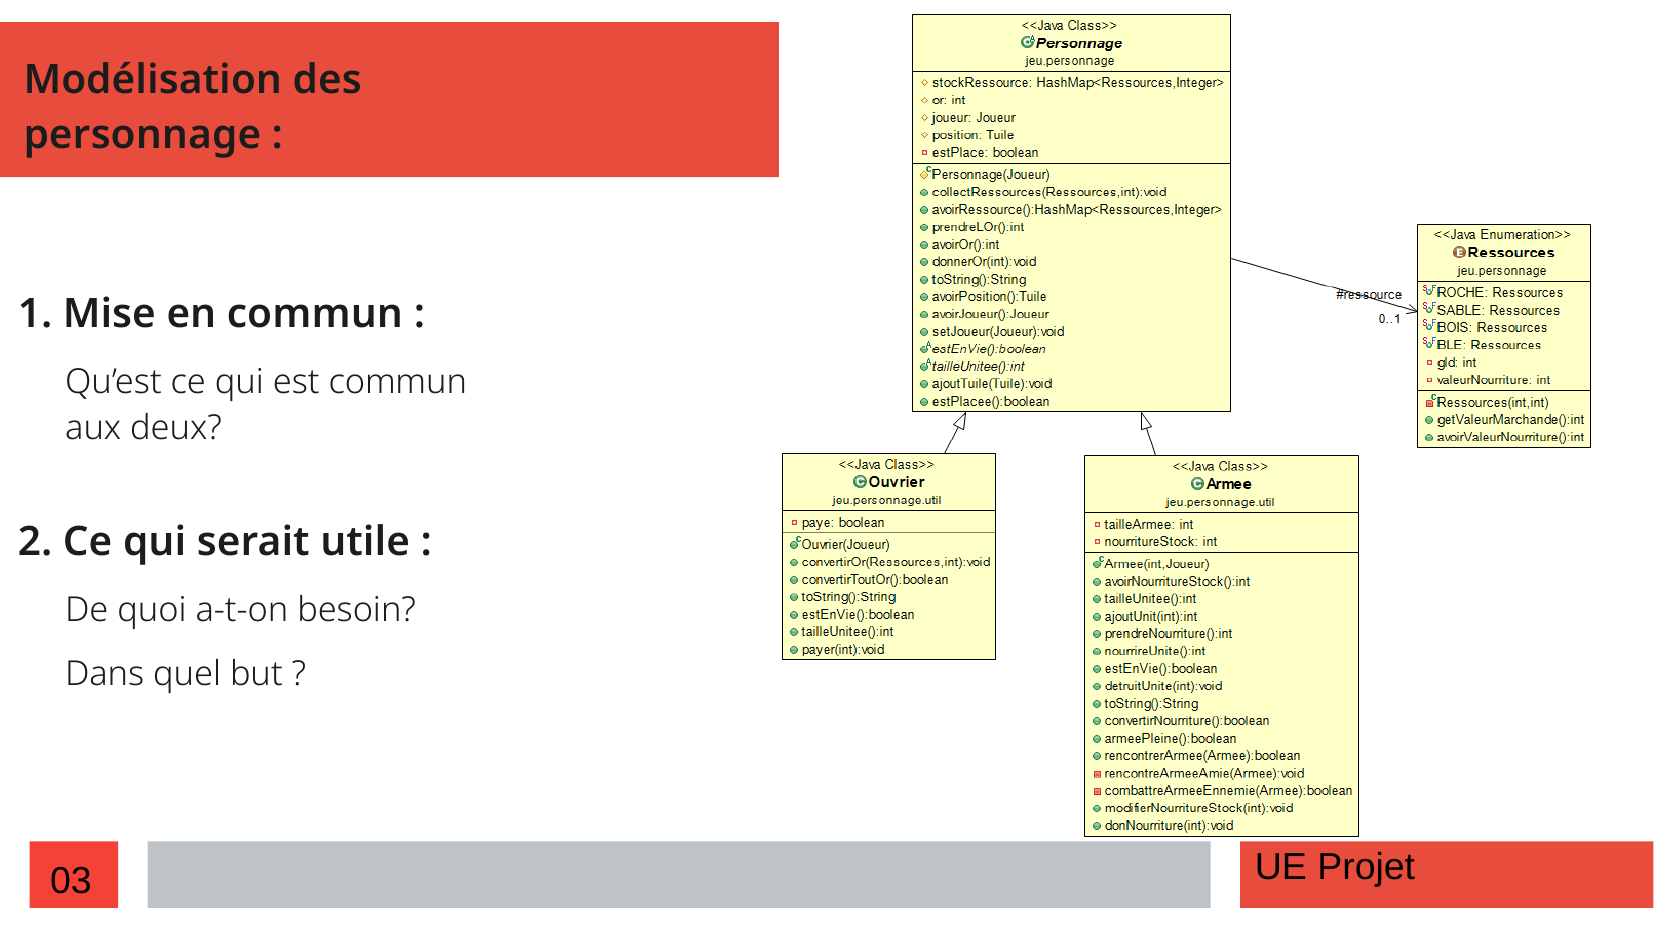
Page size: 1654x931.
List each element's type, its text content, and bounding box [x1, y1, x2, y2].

list Modélisation des personnage : [23, 49, 485, 283]
text_box 03 [35, 852, 119, 910]
picture [779, 11, 1595, 839]
text_box UE Projet [1240, 838, 1501, 896]
list 1. Mise en commun : Qu’est ce qui est commun aux deux? [17, 283, 508, 541]
list 2. Ce qui serait utile : De quoi a-t-on besoin? Dans quel but ? [17, 511, 745, 931]
